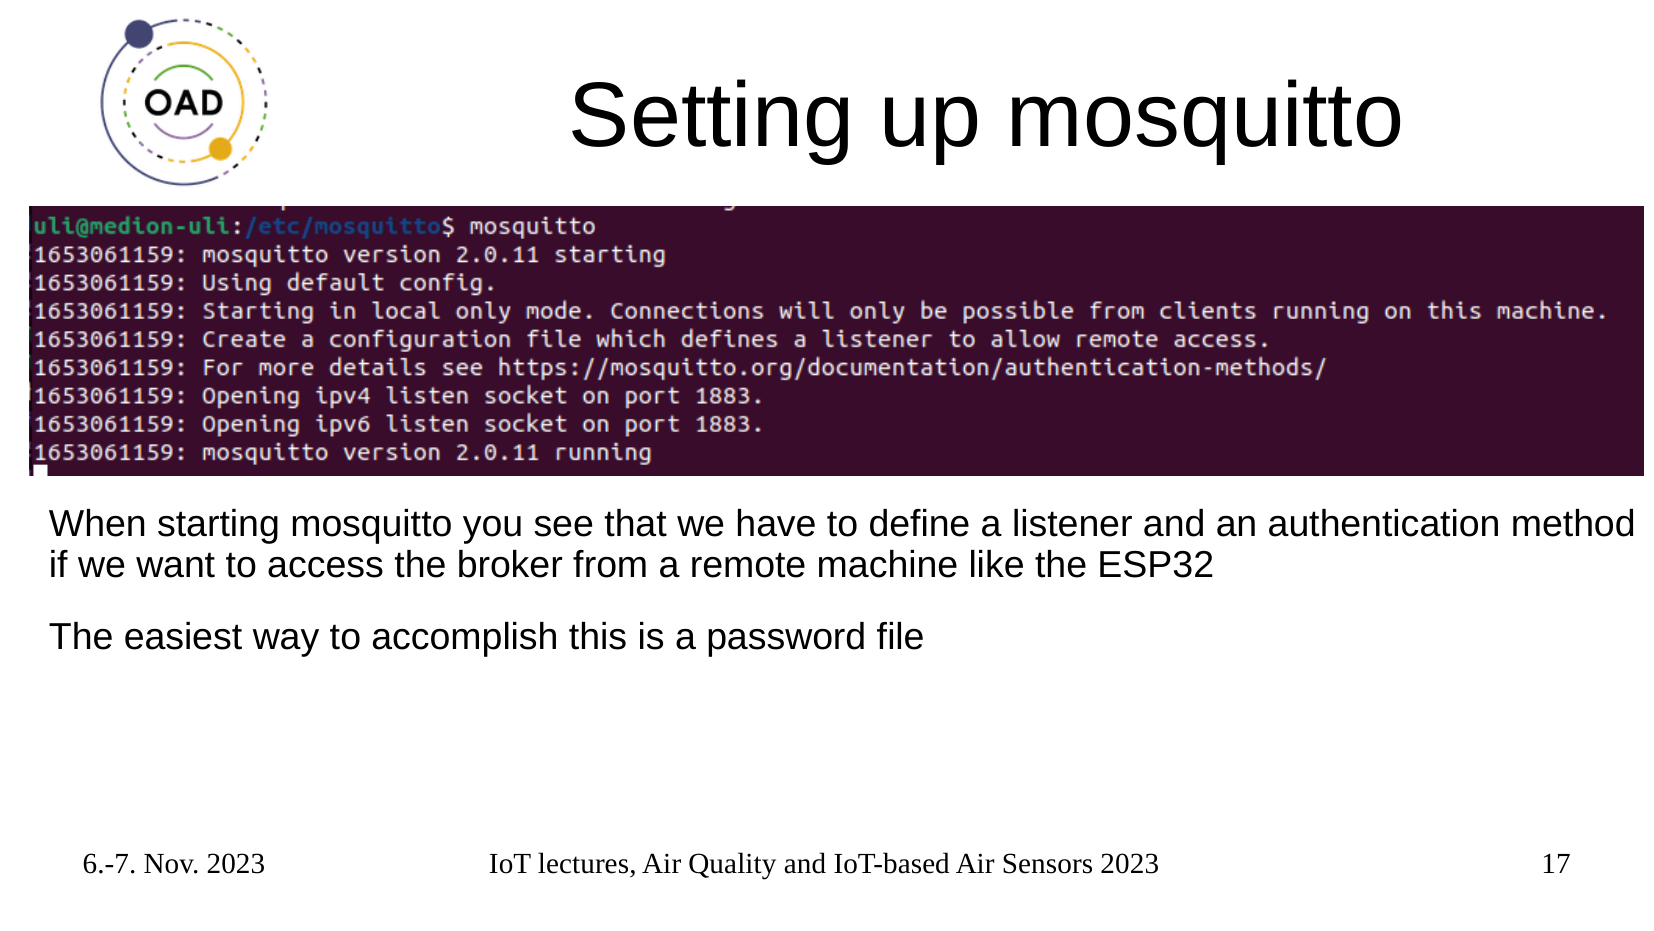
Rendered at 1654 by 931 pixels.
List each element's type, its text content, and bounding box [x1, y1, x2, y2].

list When starting mosquitto you see that we have to define a listener and an authentication method if we want to access the broker from a remote machine like the ESP32 The easiest way to accomplish this is a password file [49, 501, 1644, 758]
picture [29, 4, 1644, 476]
title Setting up mosquitto [403, 37, 1571, 193]
